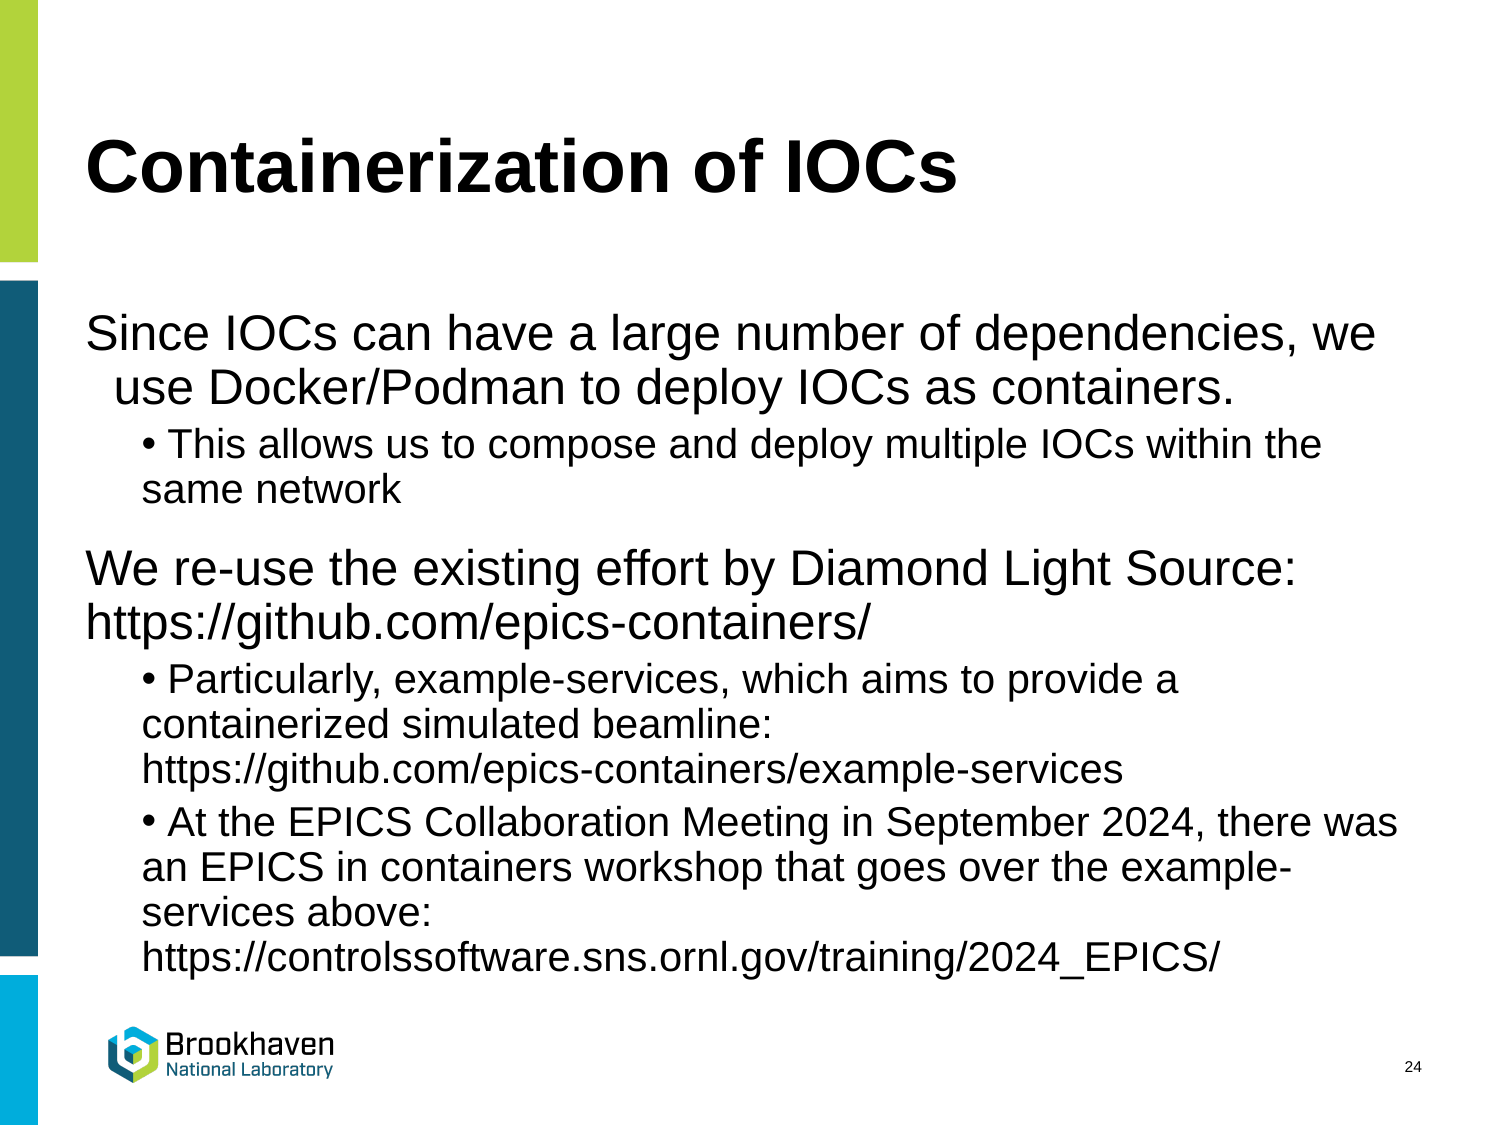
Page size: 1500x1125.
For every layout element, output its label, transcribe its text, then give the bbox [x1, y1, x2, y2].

list Since IOCs can have a large number of dependencies, we use Docker/Podman to deploy IOCs as containers. This allows us to compose and deploy multiple IOCs within the same network We re-use the existing effort by Diamond Light Source: https://github.com/epics-containers/ Particularly, example-services, which aims to provide a containerized simulated beamline: https://github.com/epics-containers/example-services At the EPICS Collaboration Meeting in September 2024, there was an EPICS in containers workshop that goes over the example-services above: https://controlssoftware.sns.ornl.gov/training/2024_EPICS/ [70, 299, 1430, 990]
slide_number <number> [1376, 1036, 1430, 1097]
picture [0, 0, 1500, 1125]
title Containerization of IOCs [70, 59, 1430, 278]
